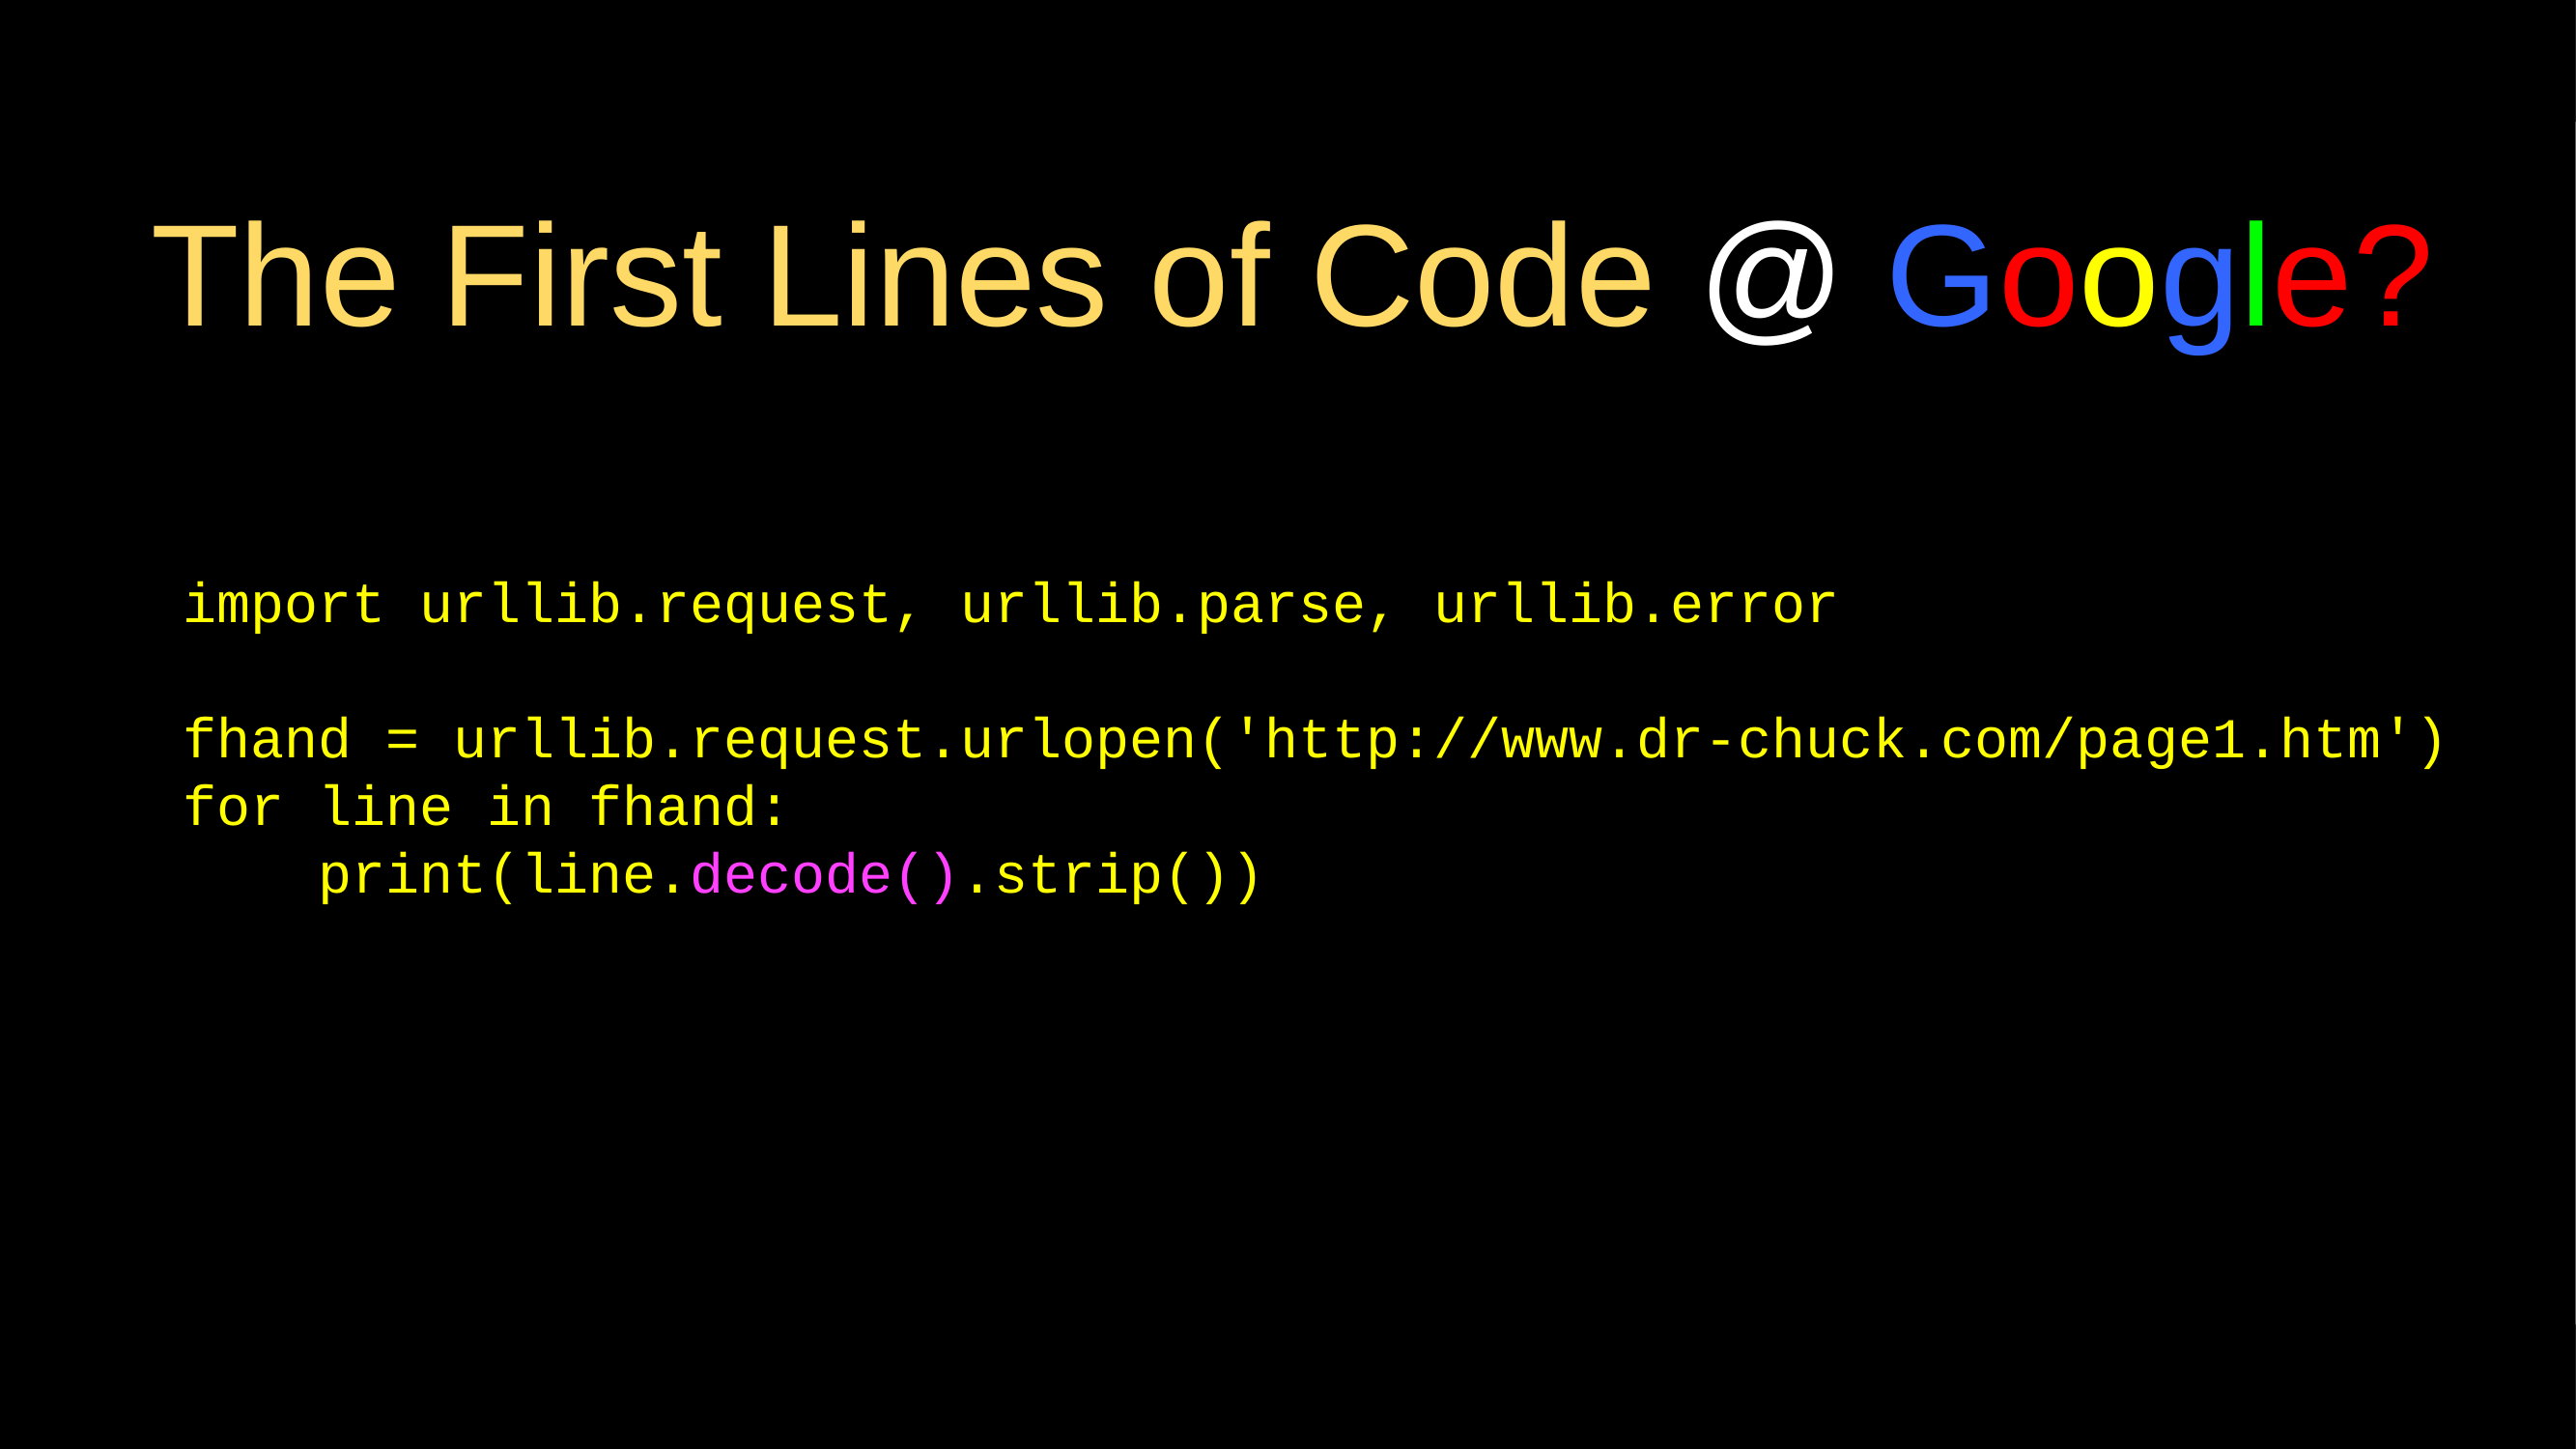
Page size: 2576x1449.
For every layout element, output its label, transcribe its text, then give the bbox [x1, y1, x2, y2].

text_box import urllib.request, urllib.parse, urllib.error fhand = urllib.request.urlopen('http://www.dr-chuck.com/page1.htm') for line in fhand: print(line.decode().strip()) [183, 541, 2463, 930]
title The First Lines of Code @ Google? [122, 133, 2463, 403]
